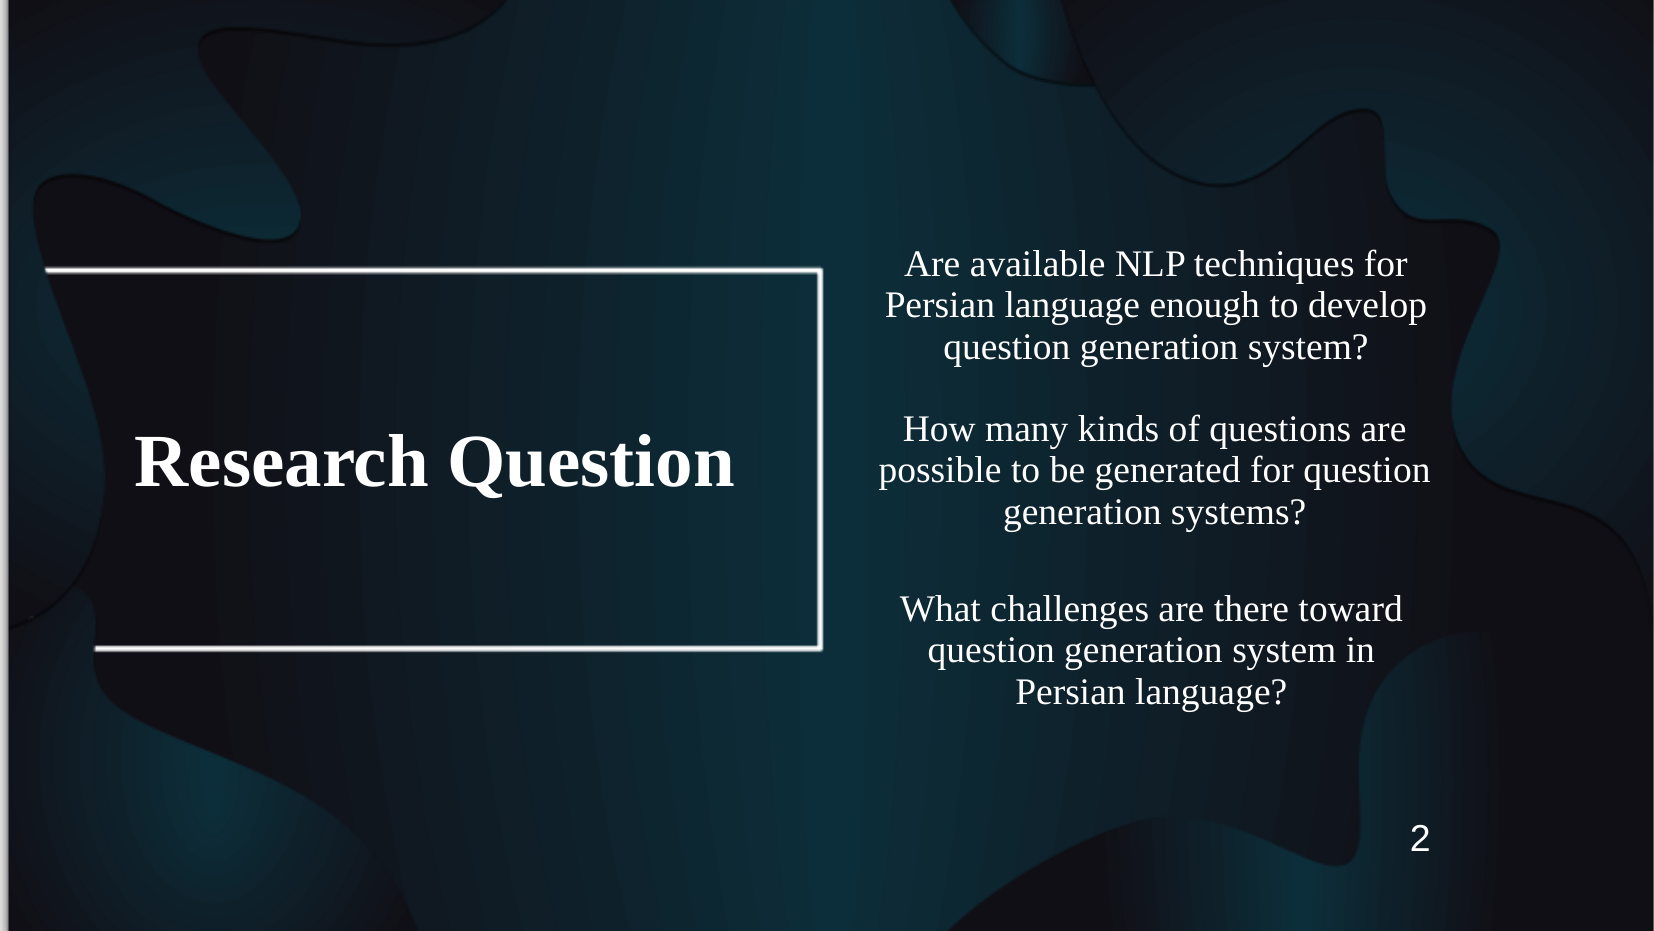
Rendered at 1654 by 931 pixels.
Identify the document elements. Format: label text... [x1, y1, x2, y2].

text_box How many kinds of questions are possible to be generated for question generation systems? [855, 400, 1456, 541]
text_box Research Question [120, 412, 766, 511]
text_box 2 [1395, 810, 1561, 867]
text_box [885, 428, 1516, 651]
picture [0, 0, 1654, 931]
text_box Are available NLP techniques for Persian language enough to develop question generation system? [870, 235, 1486, 376]
text_box What challenges are there toward question generation system in Persian language? [885, 580, 1456, 721]
